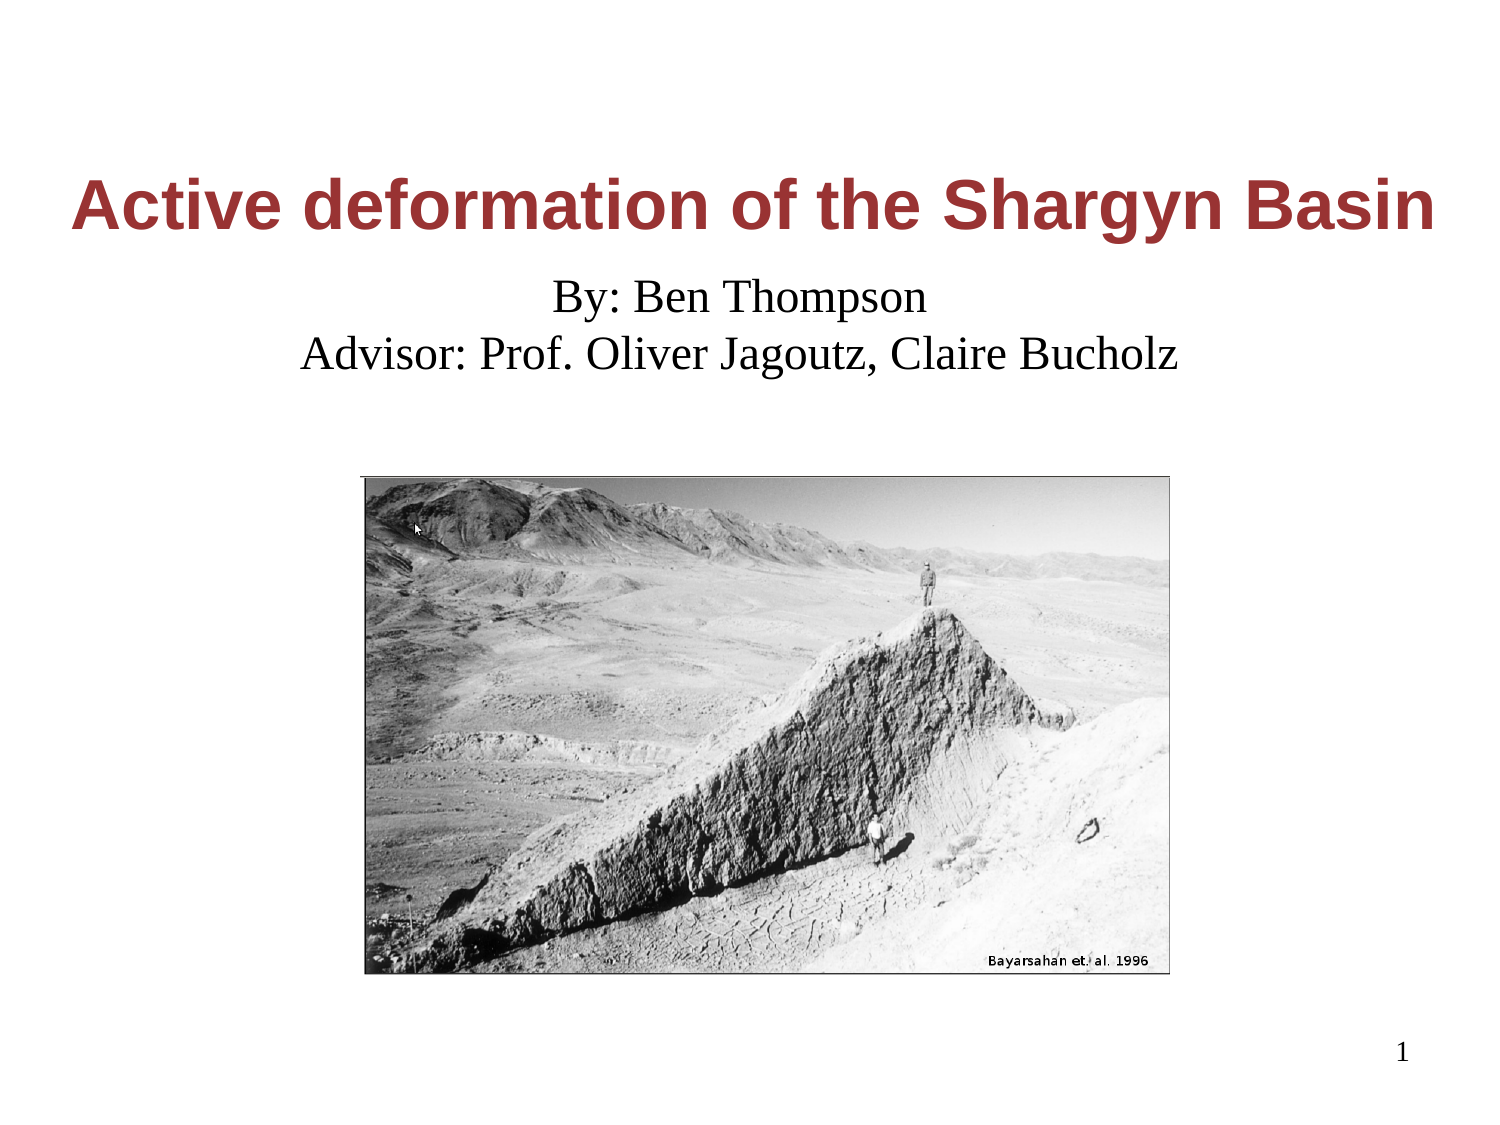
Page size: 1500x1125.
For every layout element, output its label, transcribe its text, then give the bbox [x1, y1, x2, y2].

picture [360, 476, 1170, 976]
title Active deformation of the Shargyn Basin [56, 90, 1486, 314]
subtitle By: Ben Thompson Advisor: Prof. Oliver Jagoutz, Claire Bucholz [60, 195, 1420, 451]
